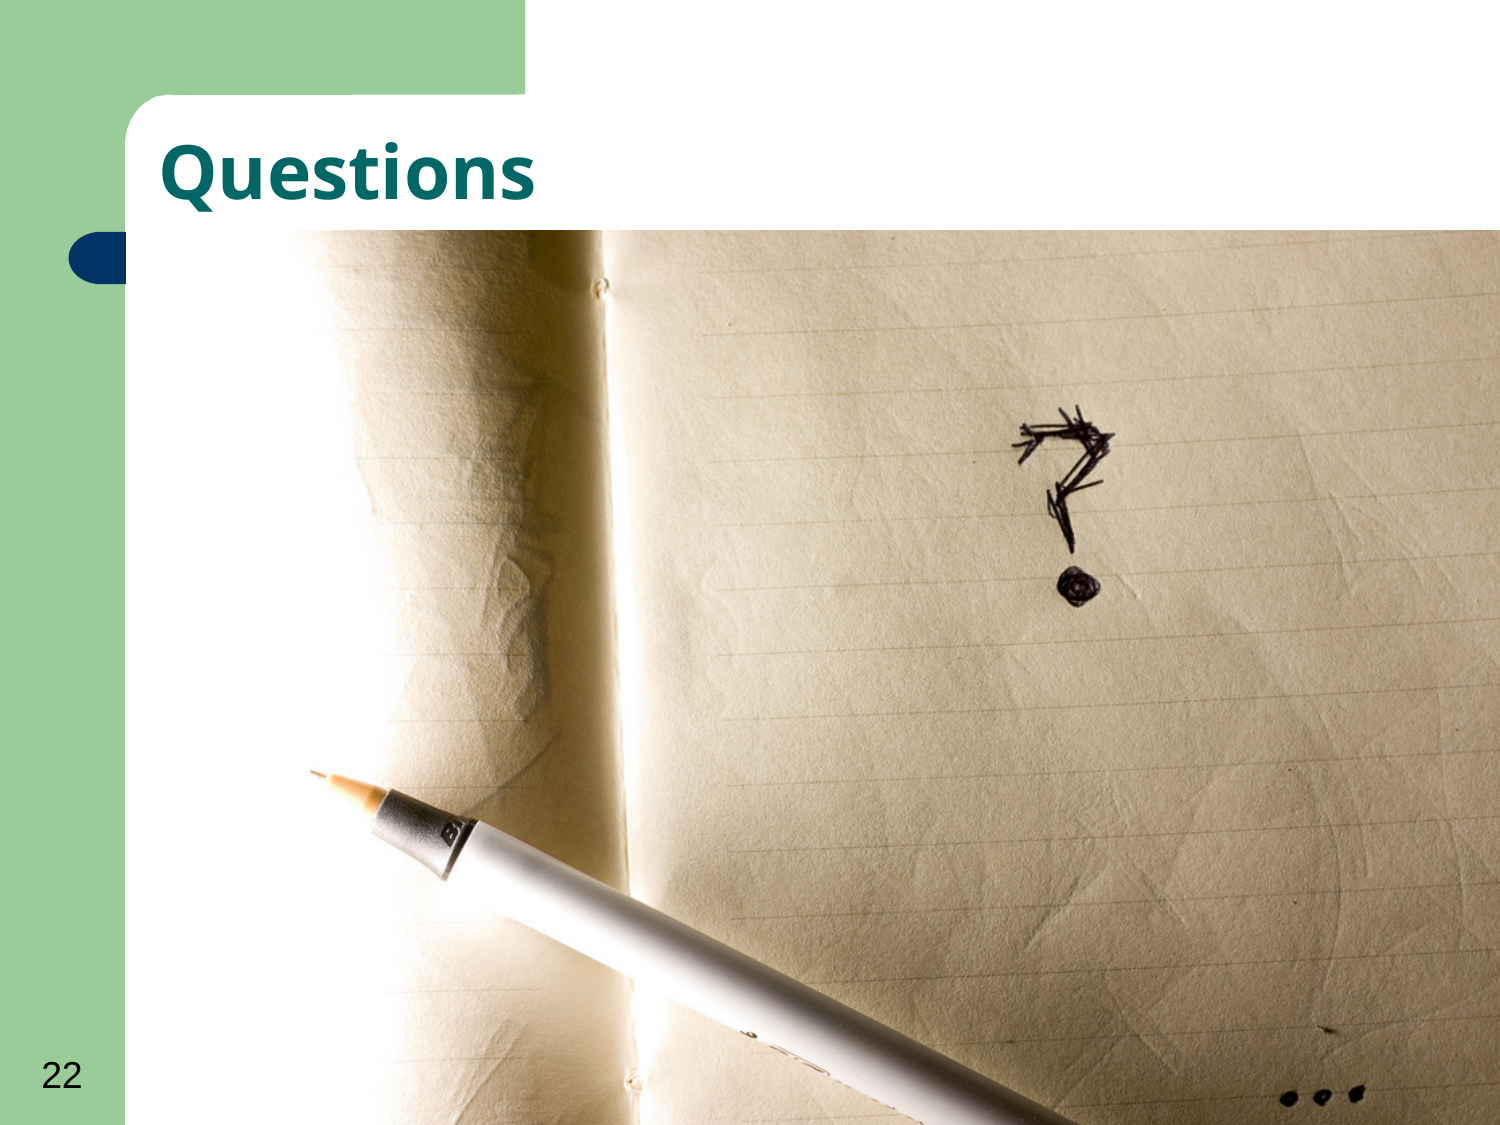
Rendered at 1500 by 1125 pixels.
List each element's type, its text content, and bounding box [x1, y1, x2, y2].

title Questions [143, 109, 1427, 224]
picture [126, 230, 1500, 1125]
